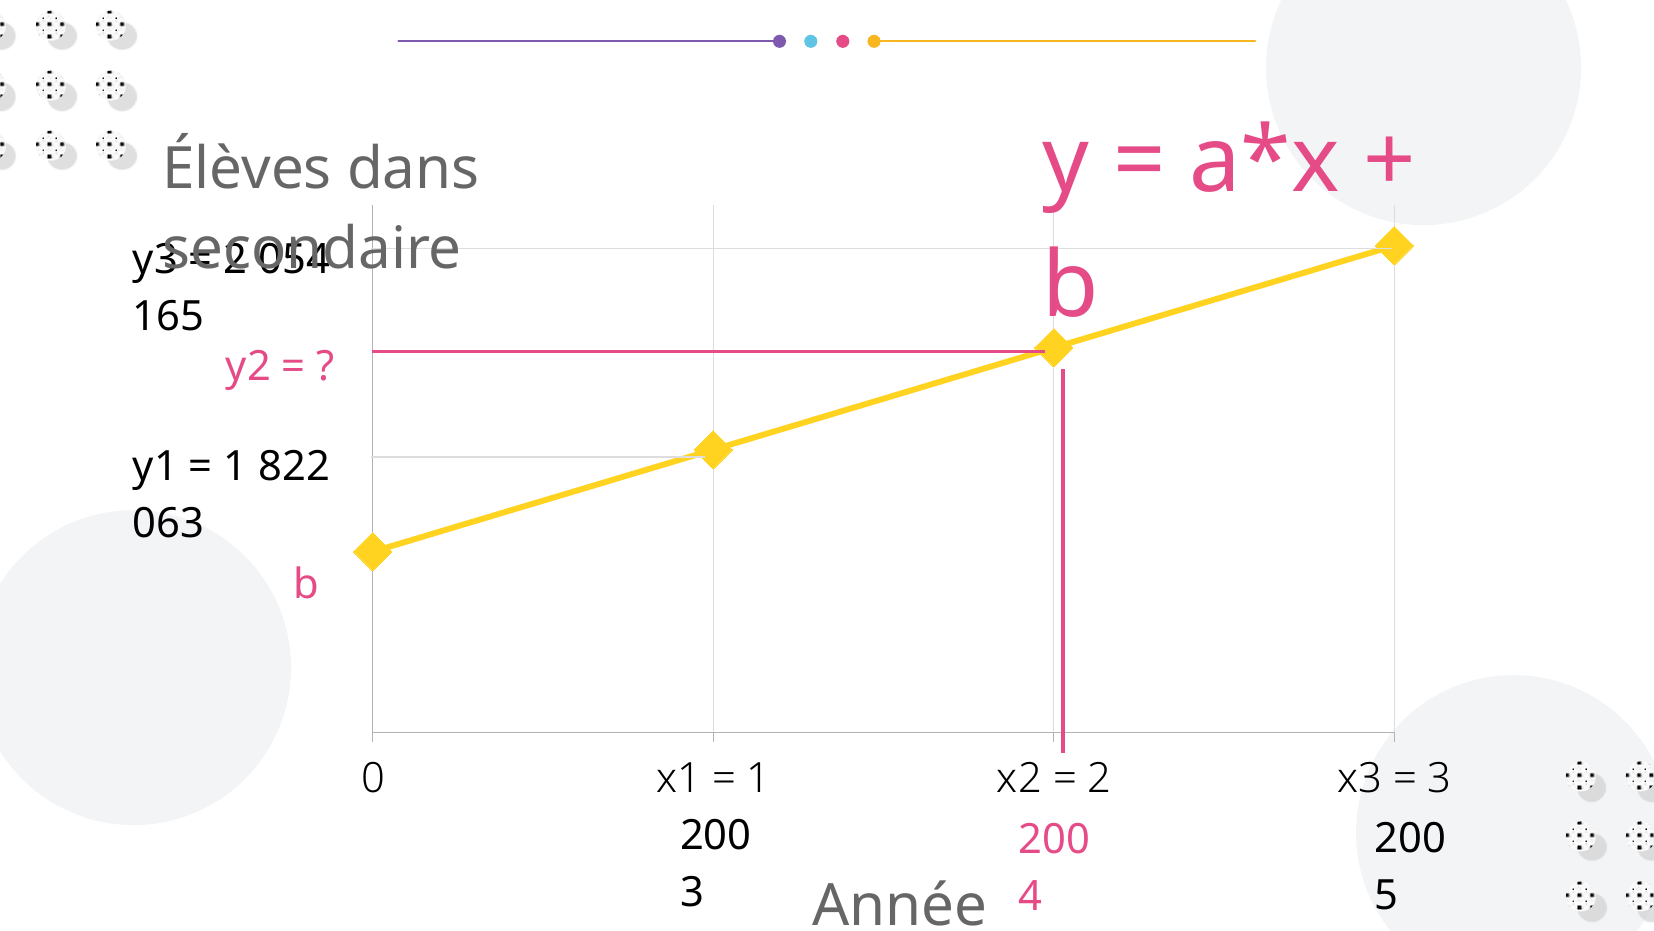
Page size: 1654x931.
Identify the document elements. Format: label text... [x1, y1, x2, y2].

text_box [867, 34, 881, 48]
picture [1565, 761, 1596, 792]
text_box 2003 [665, 797, 784, 857]
text_box y = a*x + b [1027, 86, 1506, 193]
text_box y1 = 1 822 063 [118, 428, 414, 488]
picture [95, 130, 127, 161]
text_box 2005 [1359, 800, 1478, 860]
text_box b [279, 546, 339, 606]
chart [338, 192, 1475, 818]
text_box y3 = 2 054 165 [118, 221, 414, 281]
picture [1625, 821, 1654, 852]
picture [0, 73, 6, 98]
picture [0, 13, 6, 38]
text_box [804, 34, 818, 48]
picture [1565, 821, 1596, 852]
chart [1058, 273, 1085, 310]
text_box Élèves dans secondaire [147, 119, 739, 207]
picture [0, 133, 7, 158]
text_box [772, 34, 787, 48]
text_box [836, 34, 850, 48]
picture [1625, 761, 1654, 792]
picture [35, 10, 66, 41]
picture [1565, 881, 1596, 912]
text_box 2004 [1003, 801, 1123, 861]
picture [1625, 881, 1654, 912]
picture [35, 130, 67, 161]
text_box y2 = ? [211, 328, 355, 388]
picture [35, 70, 66, 101]
text_box Années [797, 856, 1004, 930]
picture [95, 10, 126, 41]
chart [437, 240, 452, 248]
picture [95, 70, 126, 101]
